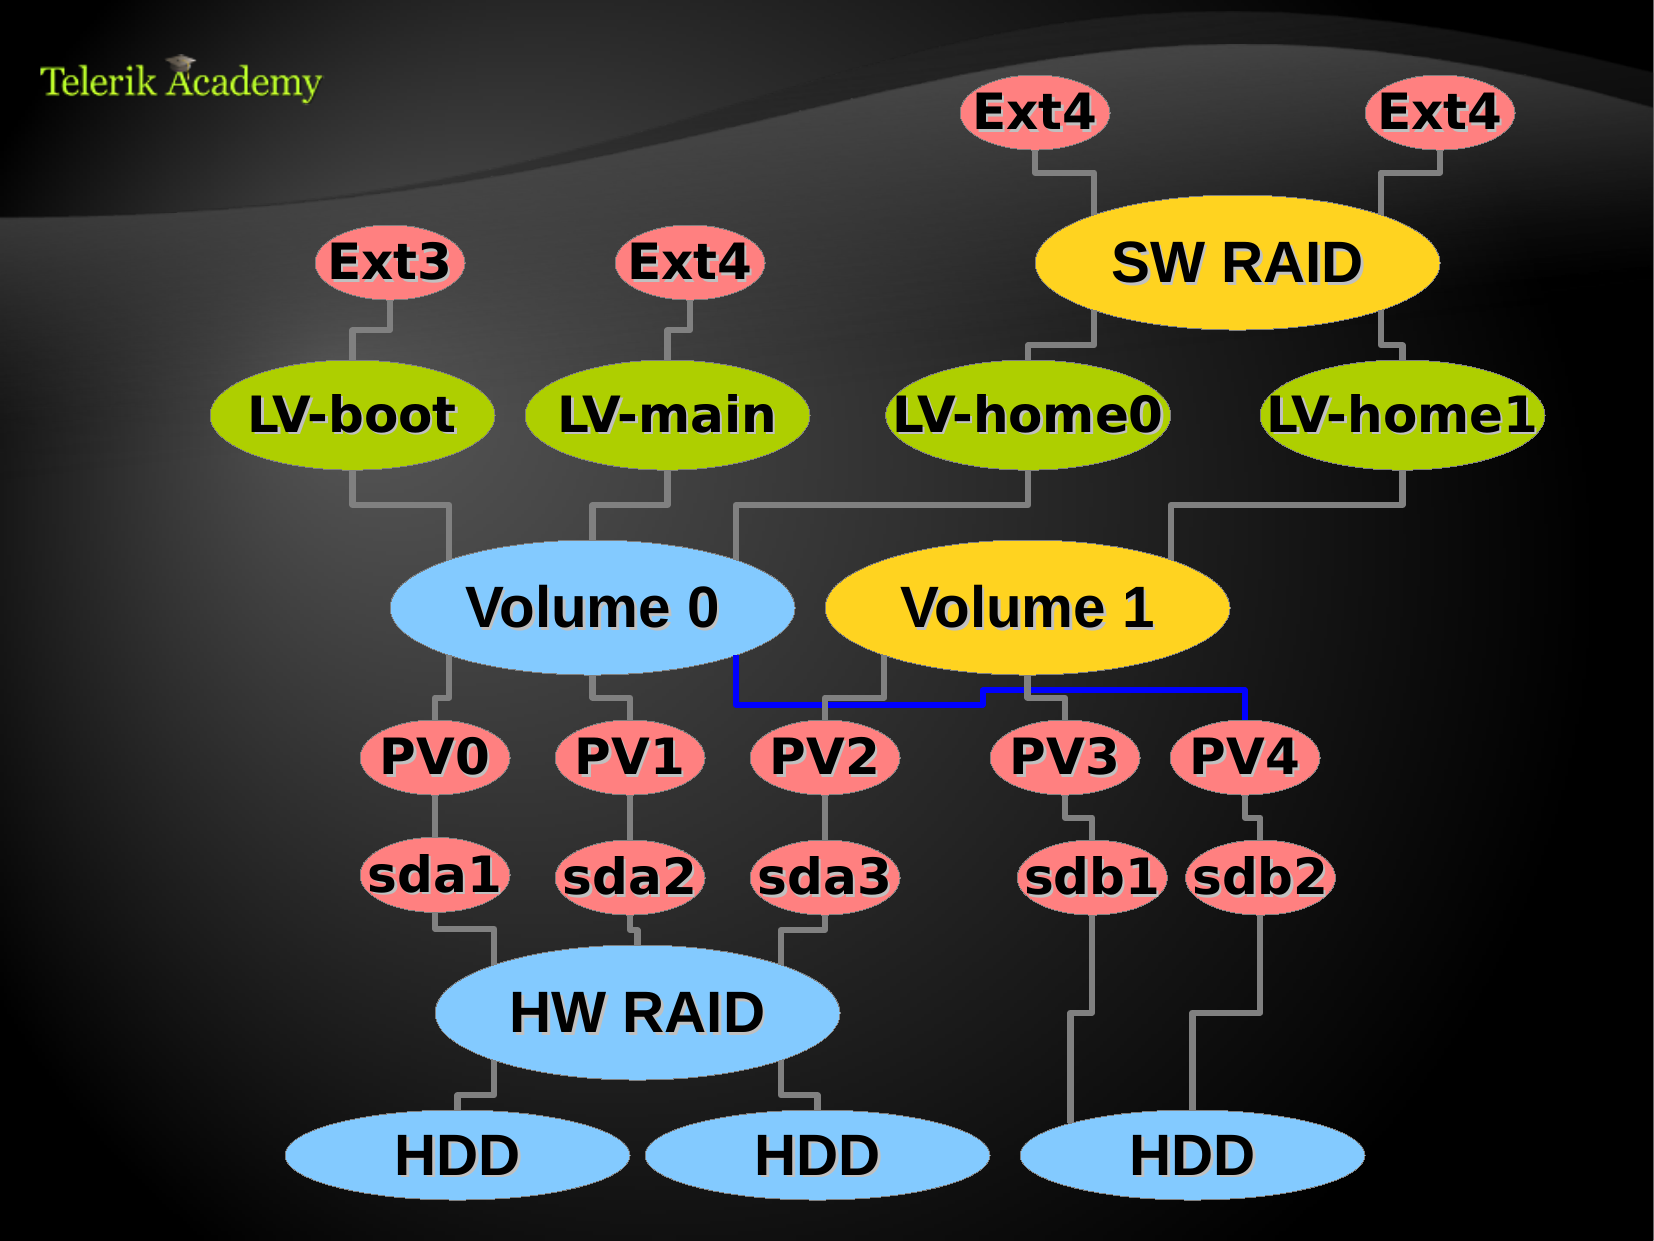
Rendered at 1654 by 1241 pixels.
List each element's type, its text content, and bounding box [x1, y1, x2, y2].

text_box HDD [1020, 1110, 1366, 1201]
text_box HW RAID [435, 945, 841, 1081]
text_box sdb2 [1185, 840, 1336, 916]
text_box sda3 [750, 840, 901, 916]
text_box Ext4 [1365, 75, 1516, 151]
text_box PV4 [1170, 720, 1321, 796]
text_box Volume 0 [390, 540, 796, 676]
text_box PV3 [990, 720, 1141, 796]
text_box sdb1 [1017, 840, 1168, 916]
text_box LV-home0 [885, 360, 1171, 471]
text_box HDD [285, 1110, 631, 1201]
text_box LV-home1 [1260, 360, 1546, 471]
text_box SW RAID [1035, 195, 1441, 331]
text_box Volume 1 [825, 540, 1231, 676]
text_box PV0 [360, 720, 511, 796]
text_box sda2 [555, 840, 706, 916]
text_box PV2 [750, 720, 901, 796]
picture [0, 0, 1654, 1241]
text_box Ext3 [315, 225, 466, 301]
text_box LV-boot [210, 360, 496, 471]
text_box LV-main [525, 360, 811, 471]
text_box Ext4 [960, 75, 1111, 151]
text_box PV1 [555, 720, 706, 796]
text_box HDD [645, 1110, 991, 1201]
text_box Ext4 [615, 225, 766, 301]
text_box sda1 [360, 837, 511, 913]
